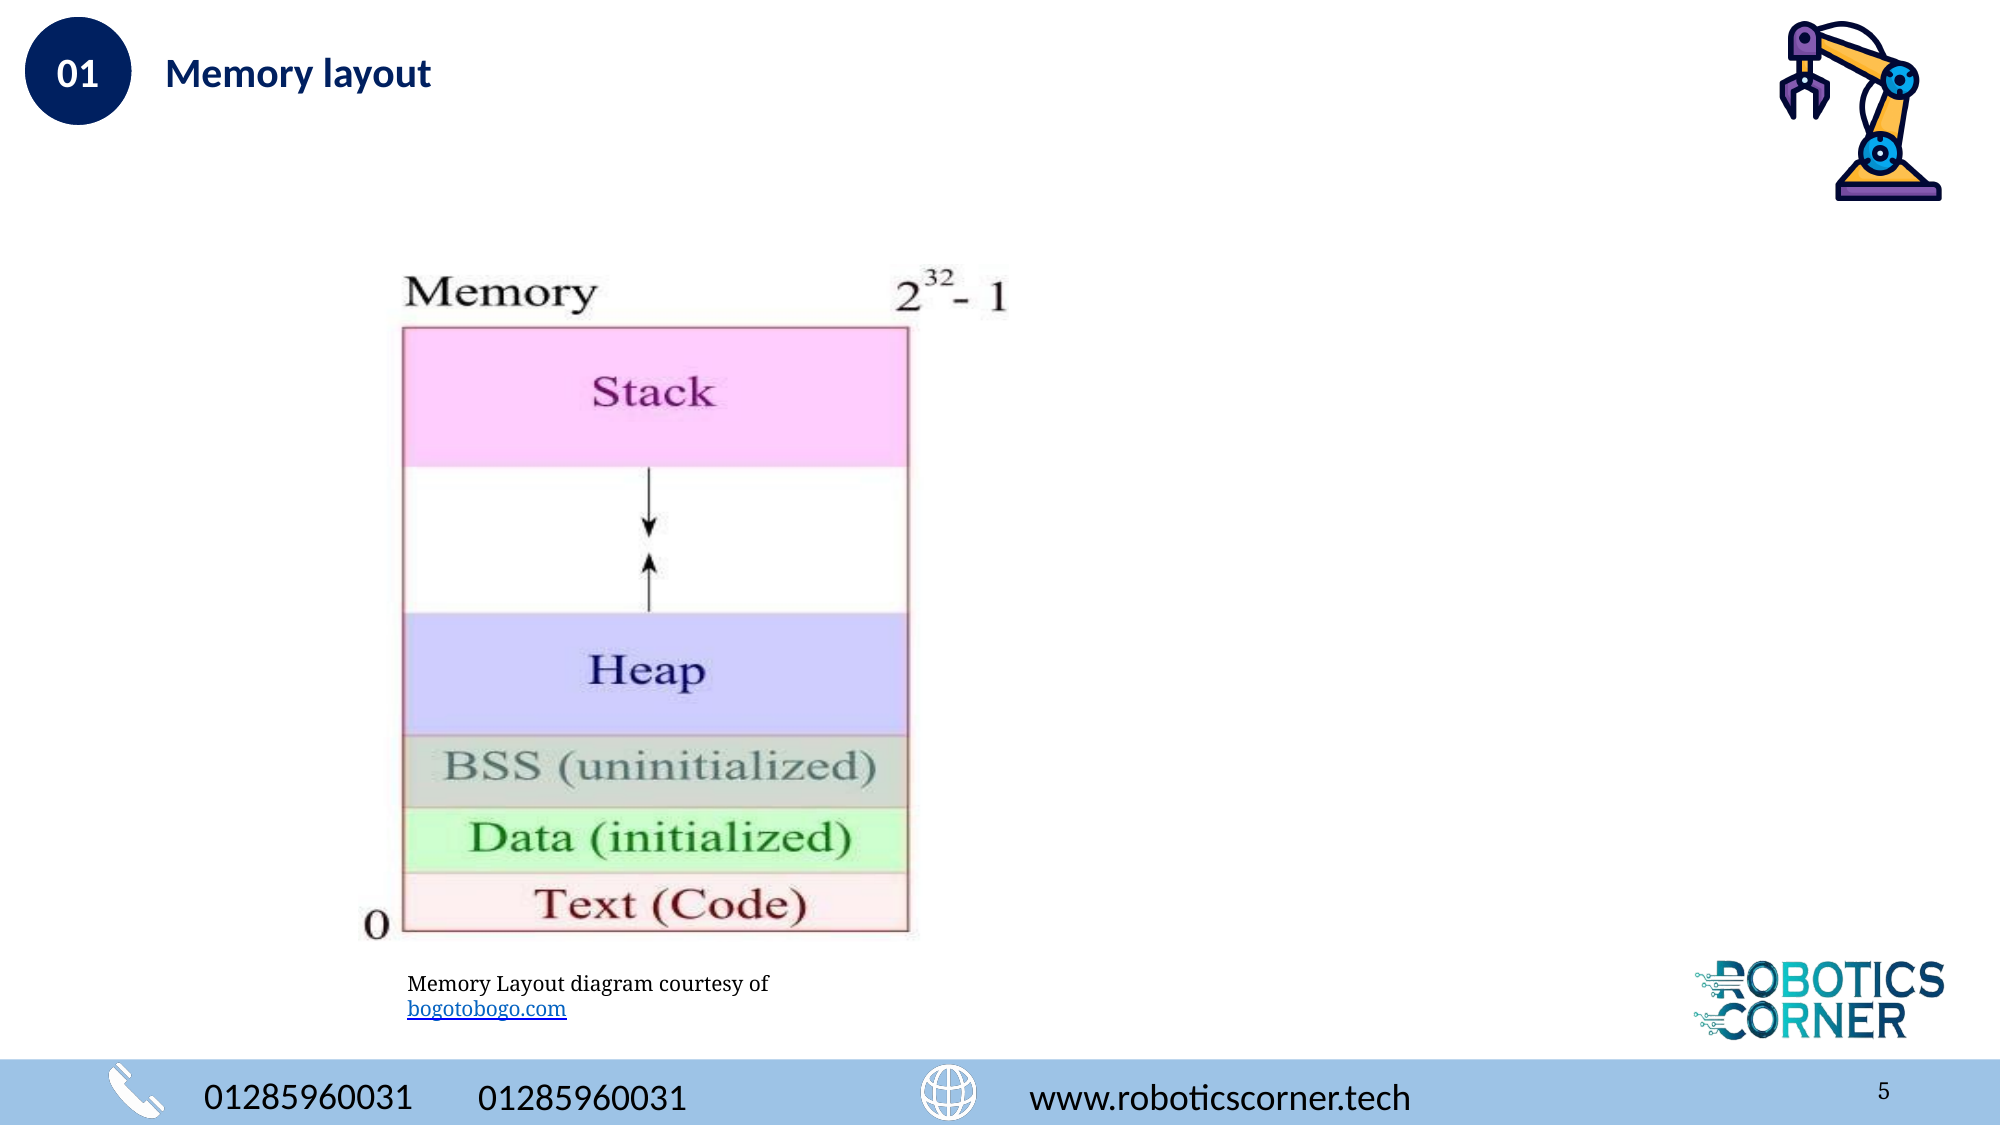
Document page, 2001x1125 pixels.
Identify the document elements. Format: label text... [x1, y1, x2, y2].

picture [915, 1059, 981, 1125]
text_box Memory Layout diagram courtesy of bogotobogo.com [405, 968, 905, 1024]
picture [103, 1057, 170, 1124]
picture [358, 264, 1009, 942]
picture [1771, 21, 1950, 201]
picture [1680, 859, 1953, 1059]
text_box 01 [22, 14, 134, 128]
text_box Memory layout [150, 38, 622, 103]
